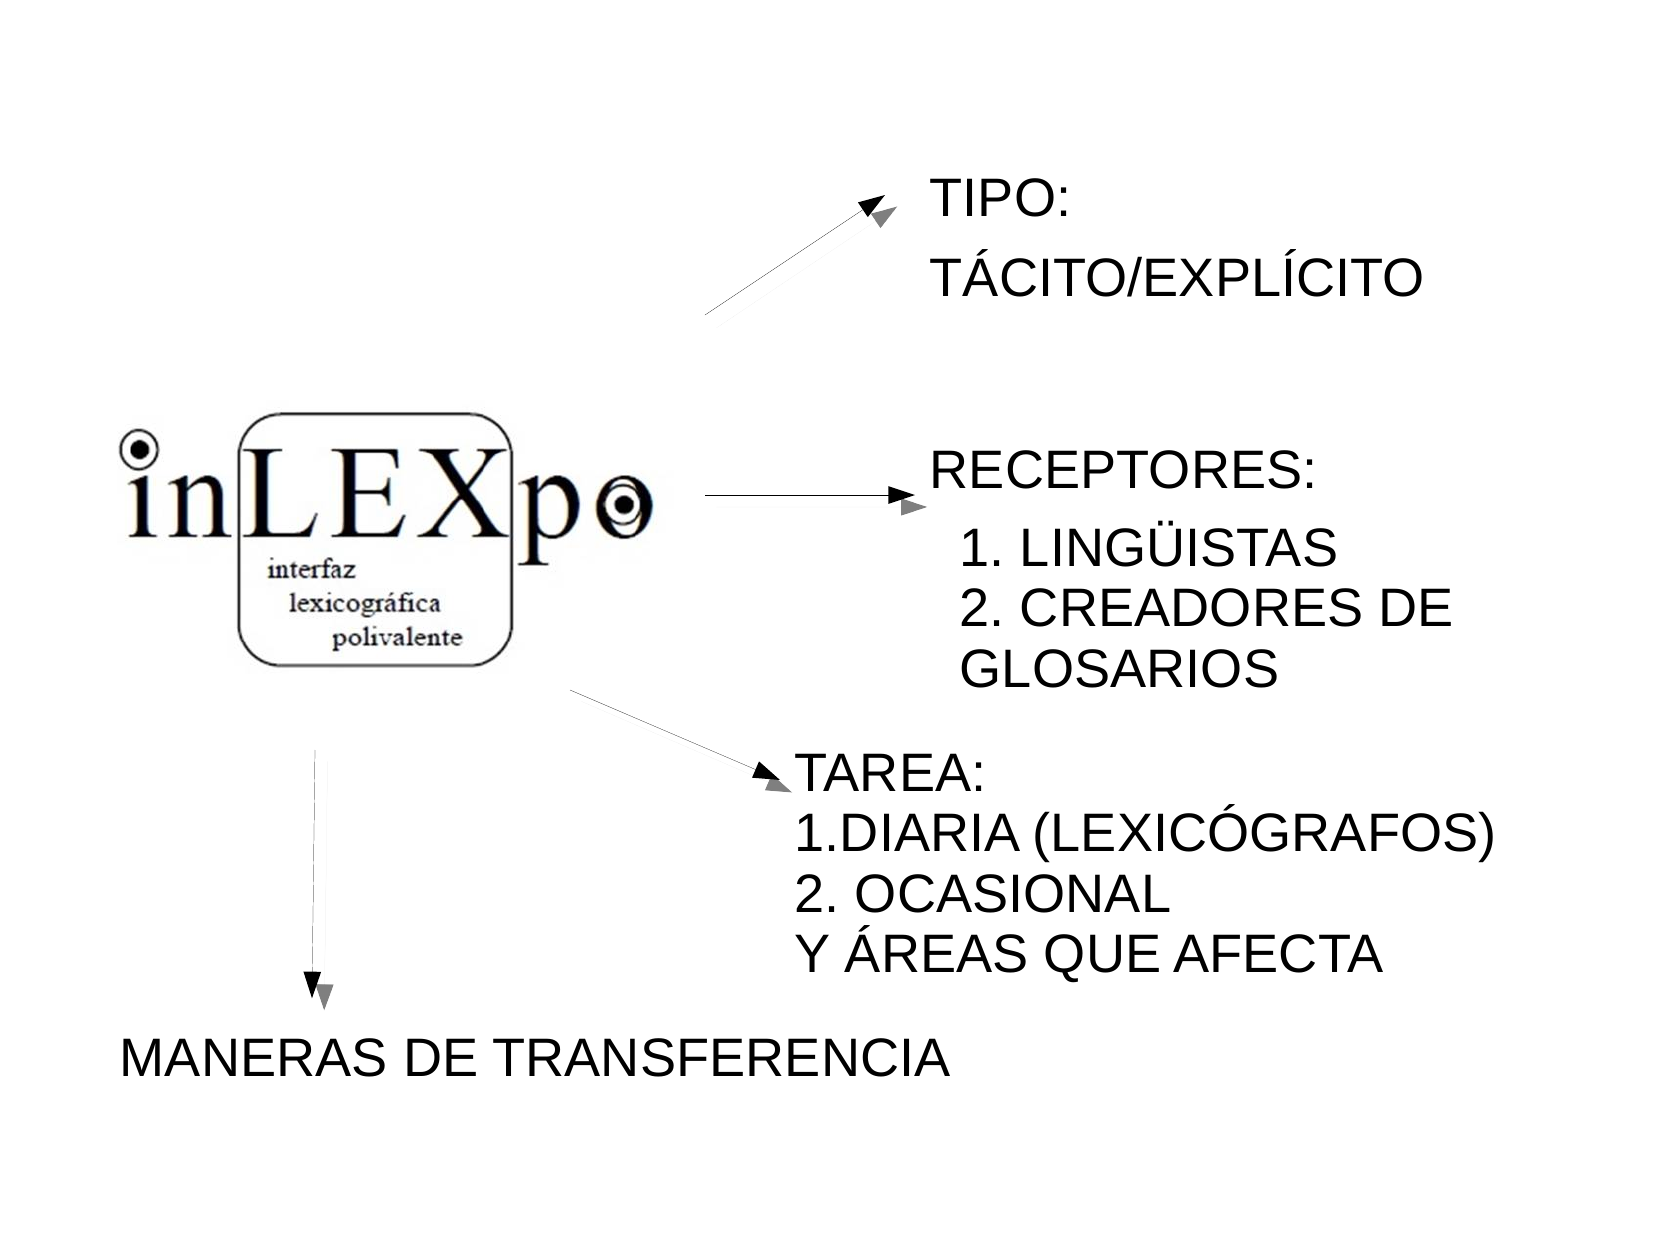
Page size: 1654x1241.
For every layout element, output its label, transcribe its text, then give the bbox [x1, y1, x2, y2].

text_box TAREA: 1.DIARIA (LEXICÓGRAFOS) 2. OCASIONAL Y ÁREAS QUE AFECTA [780, 735, 1516, 992]
text_box RECEPTORES: [915, 432, 1396, 571]
text_box TÁCITO/EXPLÍCITO [915, 240, 1471, 378]
picture [30, 283, 736, 1019]
text_box 1. LINGÜISTAS 2. CREADORES DE GLOSARIOS [945, 510, 1471, 707]
text_box TIPO: [915, 160, 1396, 298]
text_box MANERAS DE TRANSFERENCIA [105, 1020, 1066, 1217]
